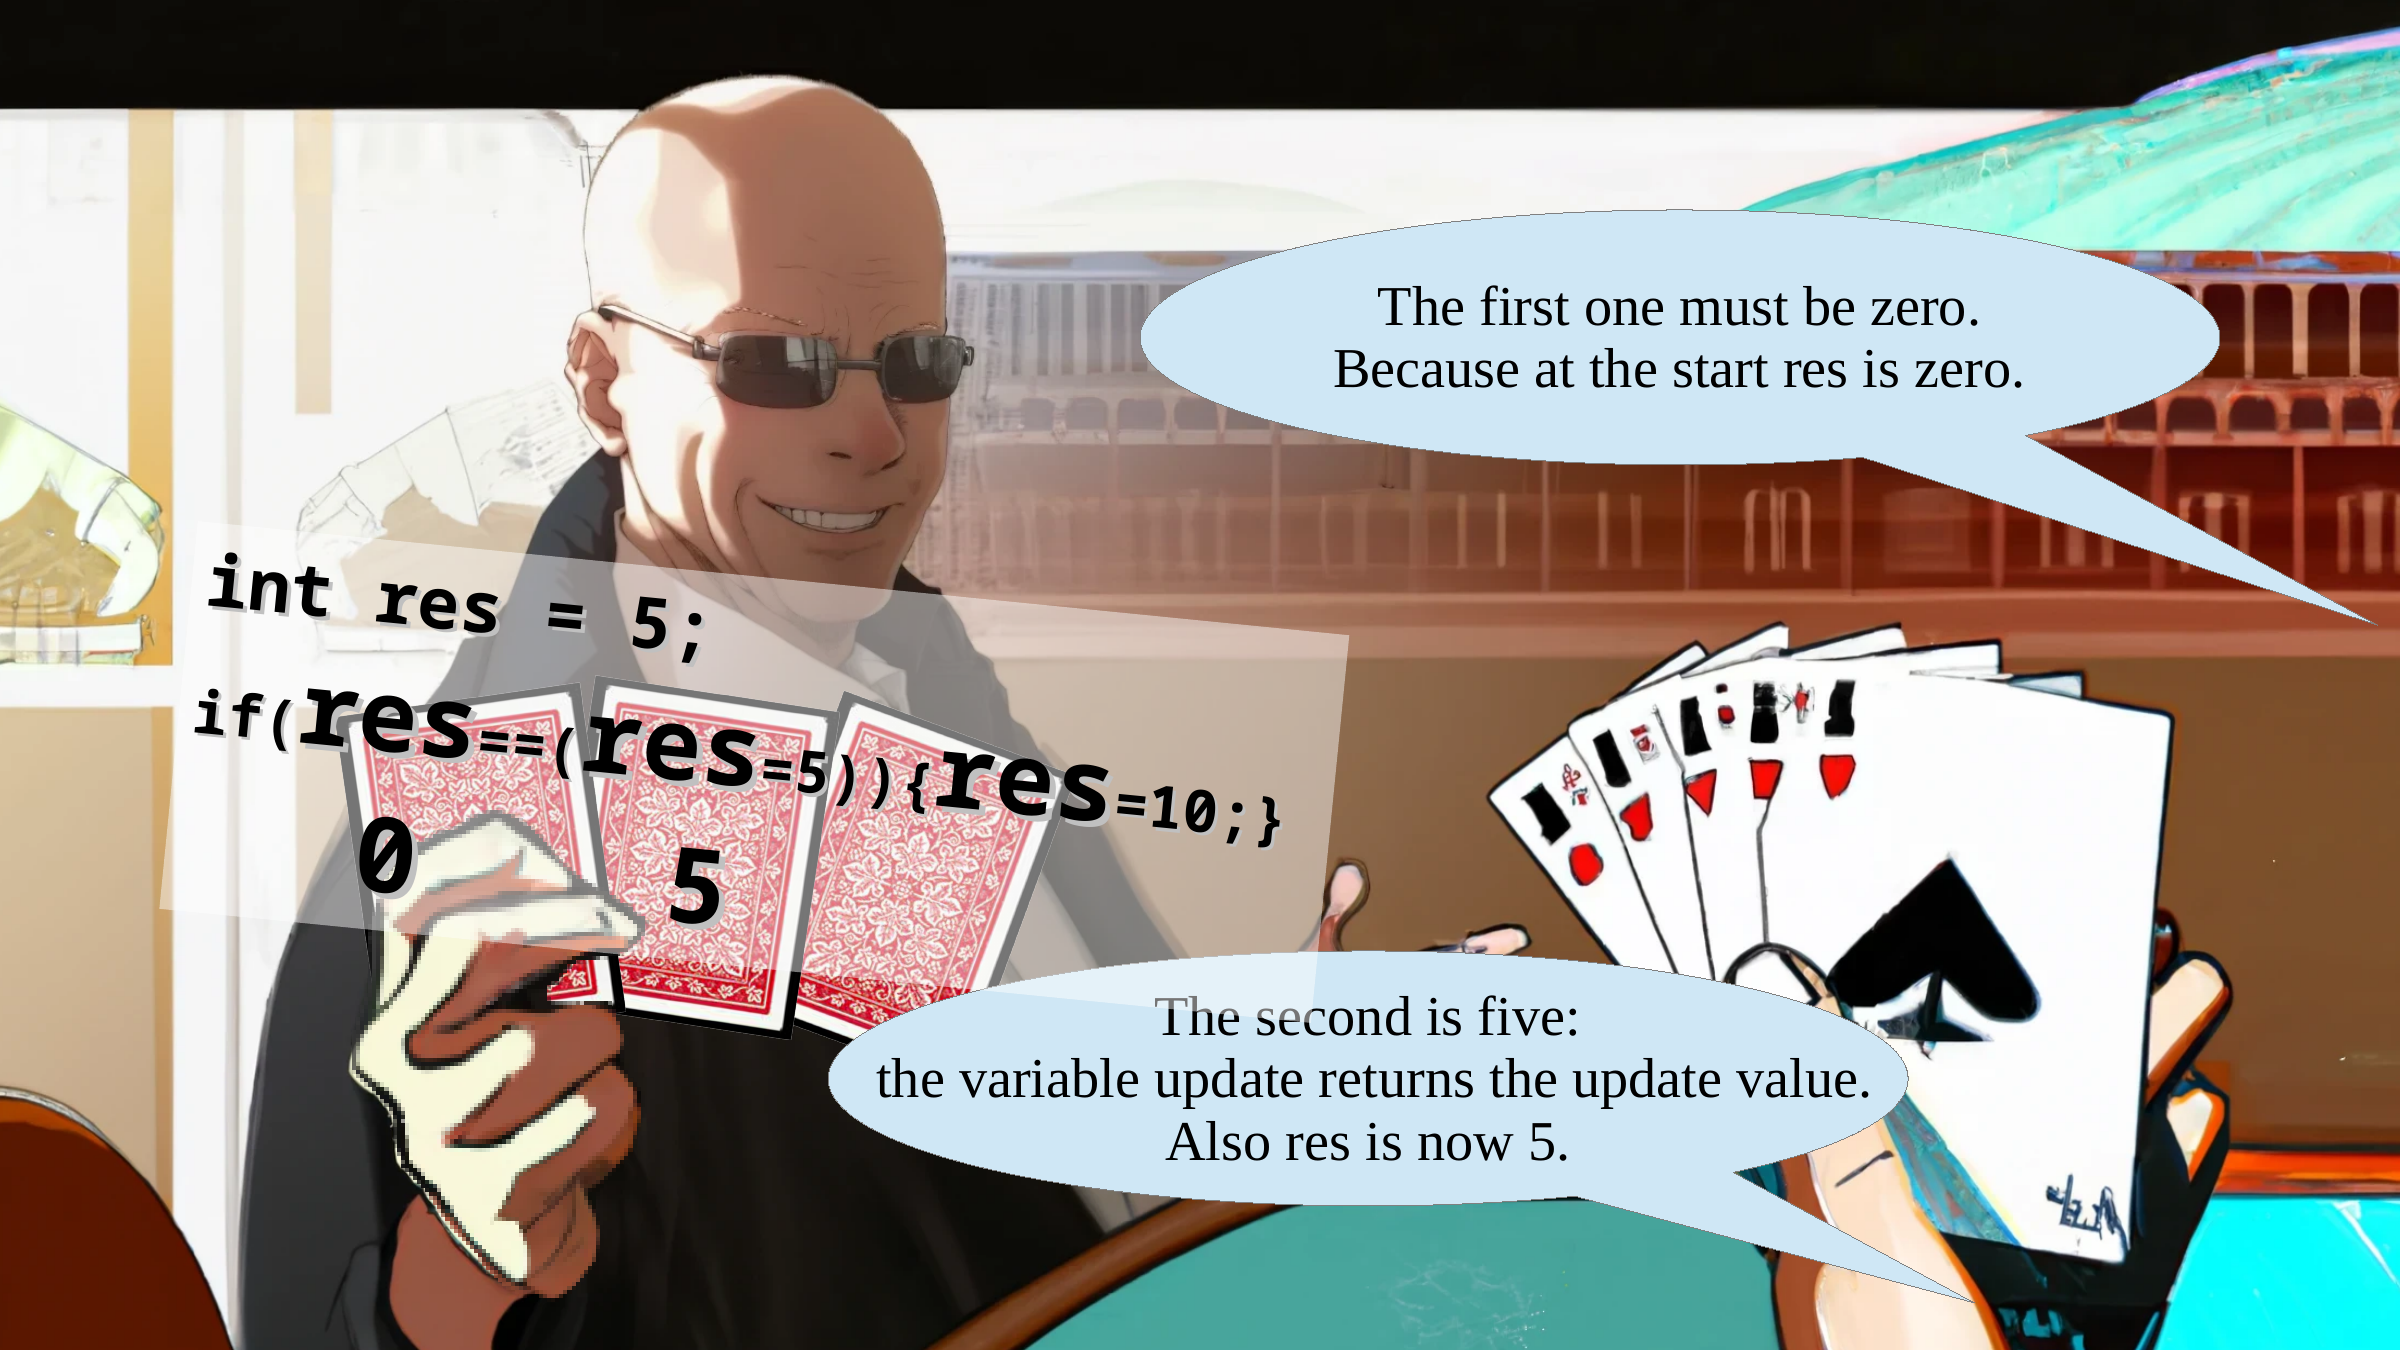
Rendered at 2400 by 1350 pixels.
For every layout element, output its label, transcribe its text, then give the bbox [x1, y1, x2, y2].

picture [0, 0, 2400, 1350]
text_box The first one must be zero. Because at the start res is zero. [1140, 209, 2378, 626]
text_box The second is five: the variable update returns the update value. Also res is now 5. [828, 950, 1975, 1303]
text_box int res = 5; if(res==(res=5)){res=10;} 0 5 [165, 521, 1350, 961]
